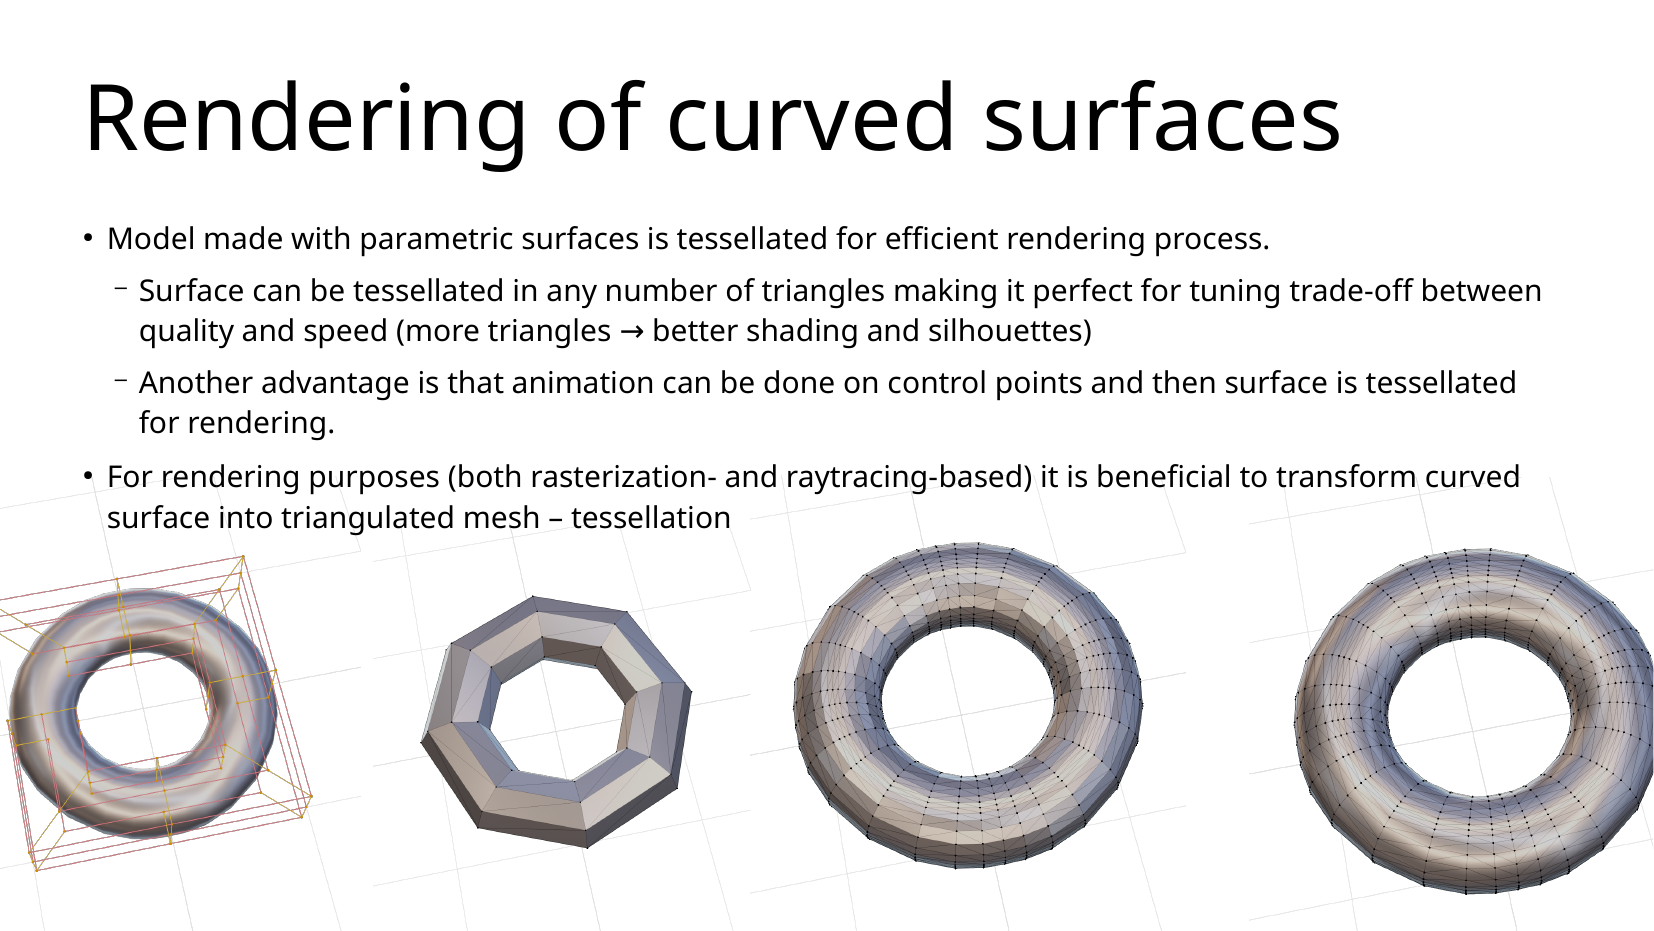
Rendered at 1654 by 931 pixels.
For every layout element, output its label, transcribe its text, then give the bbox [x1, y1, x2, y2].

picture [1249, 477, 1654, 931]
title Rendering of curved surfaces [82, 37, 1571, 193]
picture [373, 475, 1186, 931]
picture [0, 476, 361, 931]
list Model made with parametric surfaces is tessellated for efficient rendering process. Surface can be tessellated in any number of triangles making it perfect for tuning trade-off between quality and speed (more triangles → better shading and silhouettes) Another advantage is that animation can be done on control points and then surface is tessellated for rendering. For rendering purposes (both rasterization- and raytracing-based) it is beneficial to transform curved surface into triangulated mesh – tessellation [75, 217, 1564, 541]
